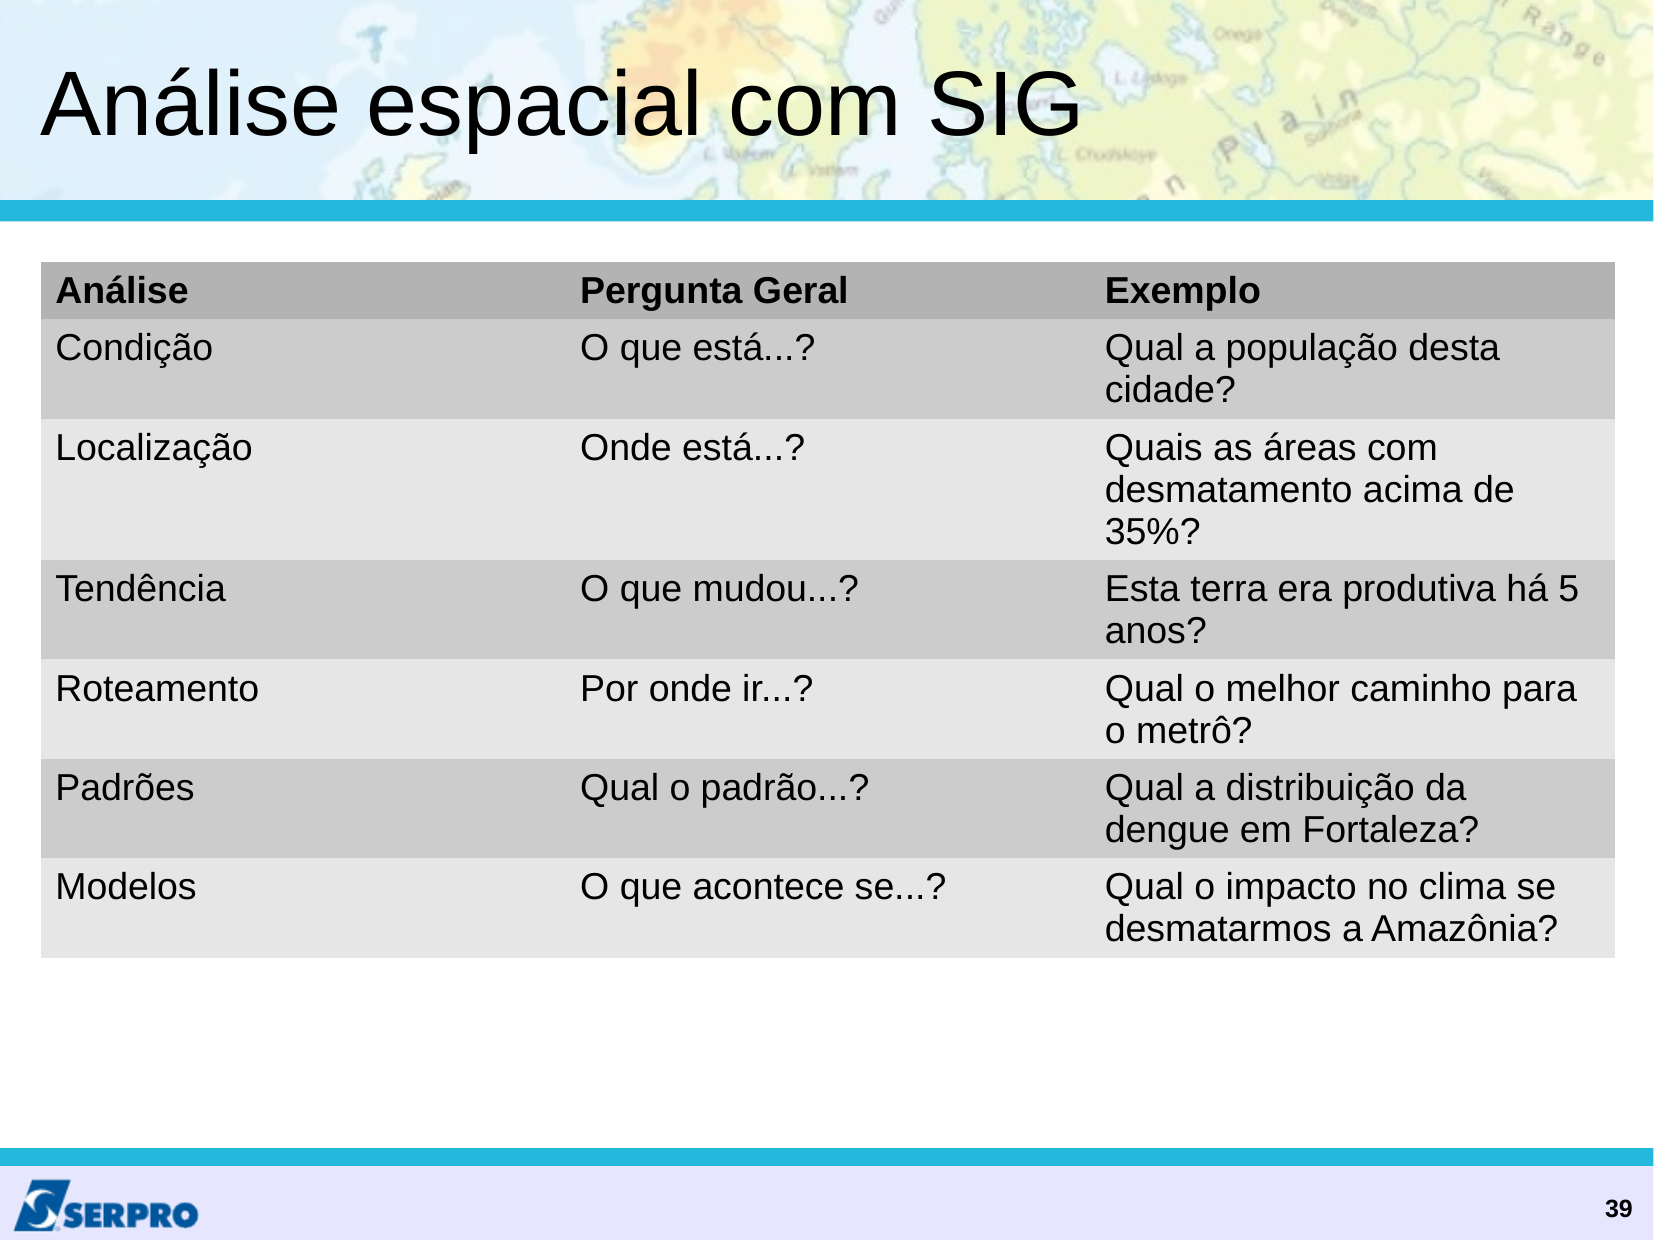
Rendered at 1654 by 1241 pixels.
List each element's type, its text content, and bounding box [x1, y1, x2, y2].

table_cell Por onde ir...? [565, 659, 1090, 759]
table_header Análise [41, 262, 565, 319]
table_cell Padrões [41, 759, 565, 858]
table_cell Roteamento [41, 659, 565, 759]
table_cell Onde está...? [565, 419, 1090, 560]
table_cell Condição [41, 319, 565, 419]
table_cell Qual o melhor caminho para o metrô? [1090, 659, 1615, 759]
table_cell Qual a população desta cidade? [1090, 319, 1615, 419]
table_cell Qual o padrão...? [565, 759, 1090, 858]
table_cell Qual a distribuição da dengue em Fortaleza? [1090, 759, 1615, 858]
table_cell Esta terra era produtiva há 5 anos? [1090, 560, 1615, 659]
table_cell Localização [41, 419, 565, 560]
table_cell Tendência [41, 560, 565, 659]
table_cell Qual o impacto no clima se desmatarmos a Amazônia? [1090, 858, 1615, 958]
table_header Exemplo [1090, 262, 1615, 319]
table_header Pergunta Geral [565, 262, 1090, 319]
title Análise espacial com SIG [40, 49, 1614, 159]
table_cell O que mudou...? [565, 560, 1090, 659]
table_cell O que está...? [565, 319, 1090, 419]
picture [10, 1177, 201, 1235]
table_cell O que acontece se...? [565, 858, 1090, 958]
table_cell Quais as áreas com desmatamento acima de 35%? [1090, 419, 1615, 560]
table_cell Modelos [41, 858, 565, 958]
